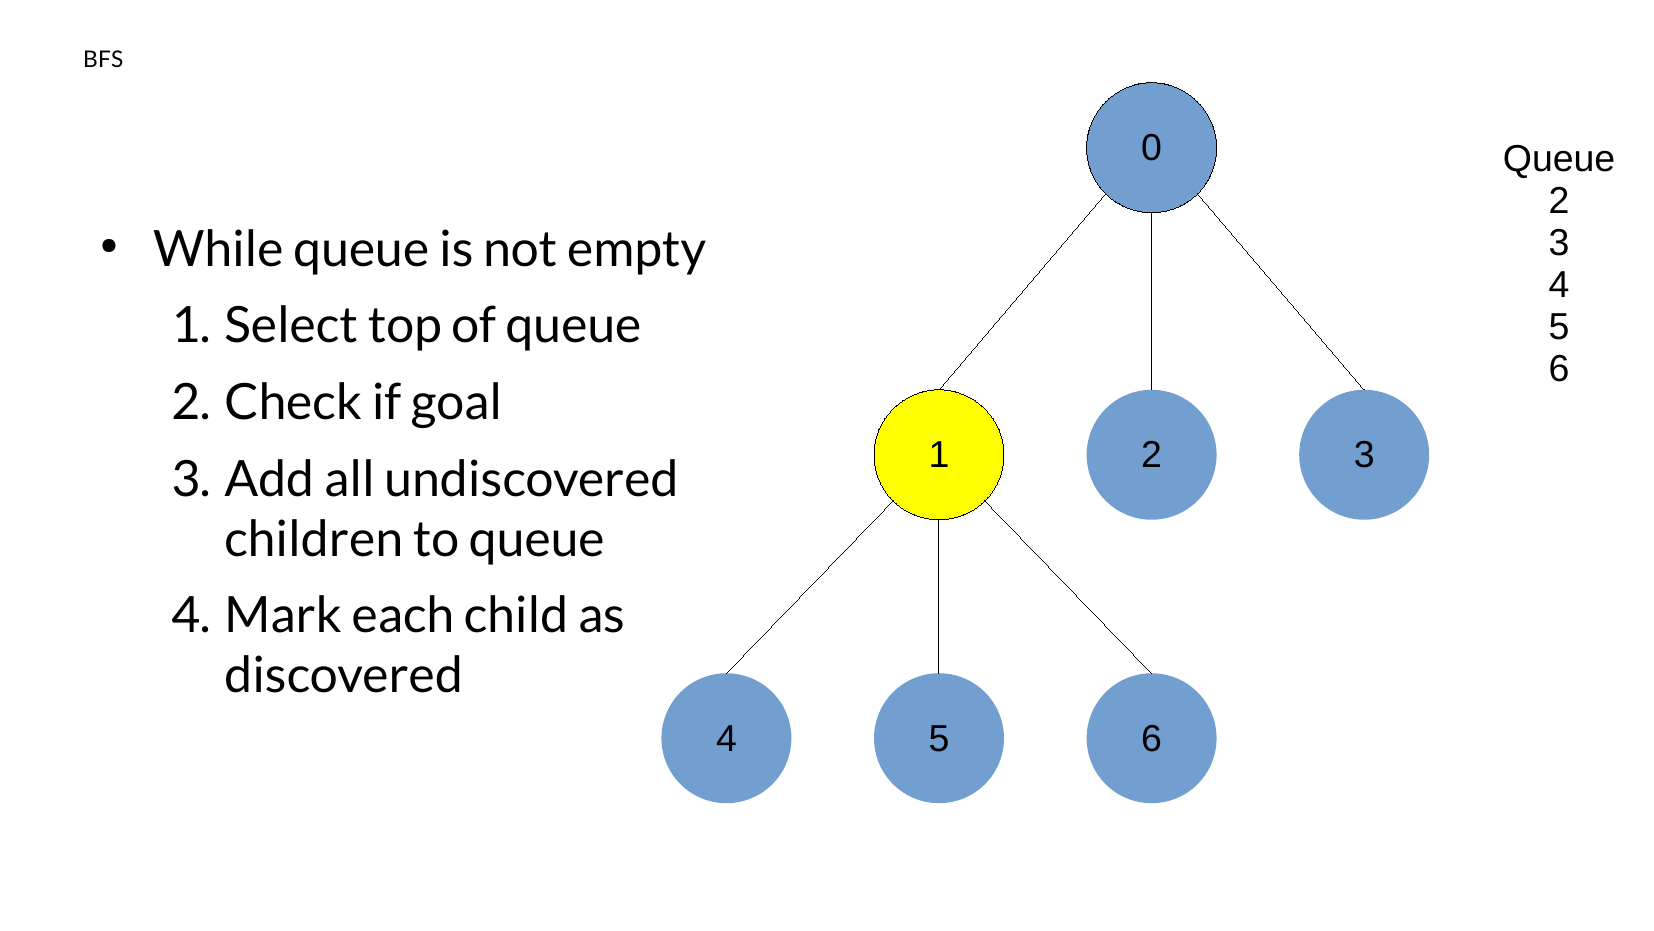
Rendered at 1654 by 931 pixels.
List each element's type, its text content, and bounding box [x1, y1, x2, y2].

text_box 5 [874, 673, 1004, 804]
title BFS [83, 0, 1571, 119]
text_box 4 [661, 673, 792, 804]
list While queue is not empty Select top of queue Check if goal Add all undiscovered children to queue Mark each child as discovered [82, 217, 809, 839]
text_box 2 [1086, 389, 1217, 520]
text_box 1 [874, 389, 1004, 520]
text_box 6 [1086, 673, 1217, 804]
text_box 0 [1086, 82, 1217, 213]
text_box Queue 2 3 4 5 6 [1488, 129, 1630, 397]
text_box 3 [1299, 389, 1430, 520]
